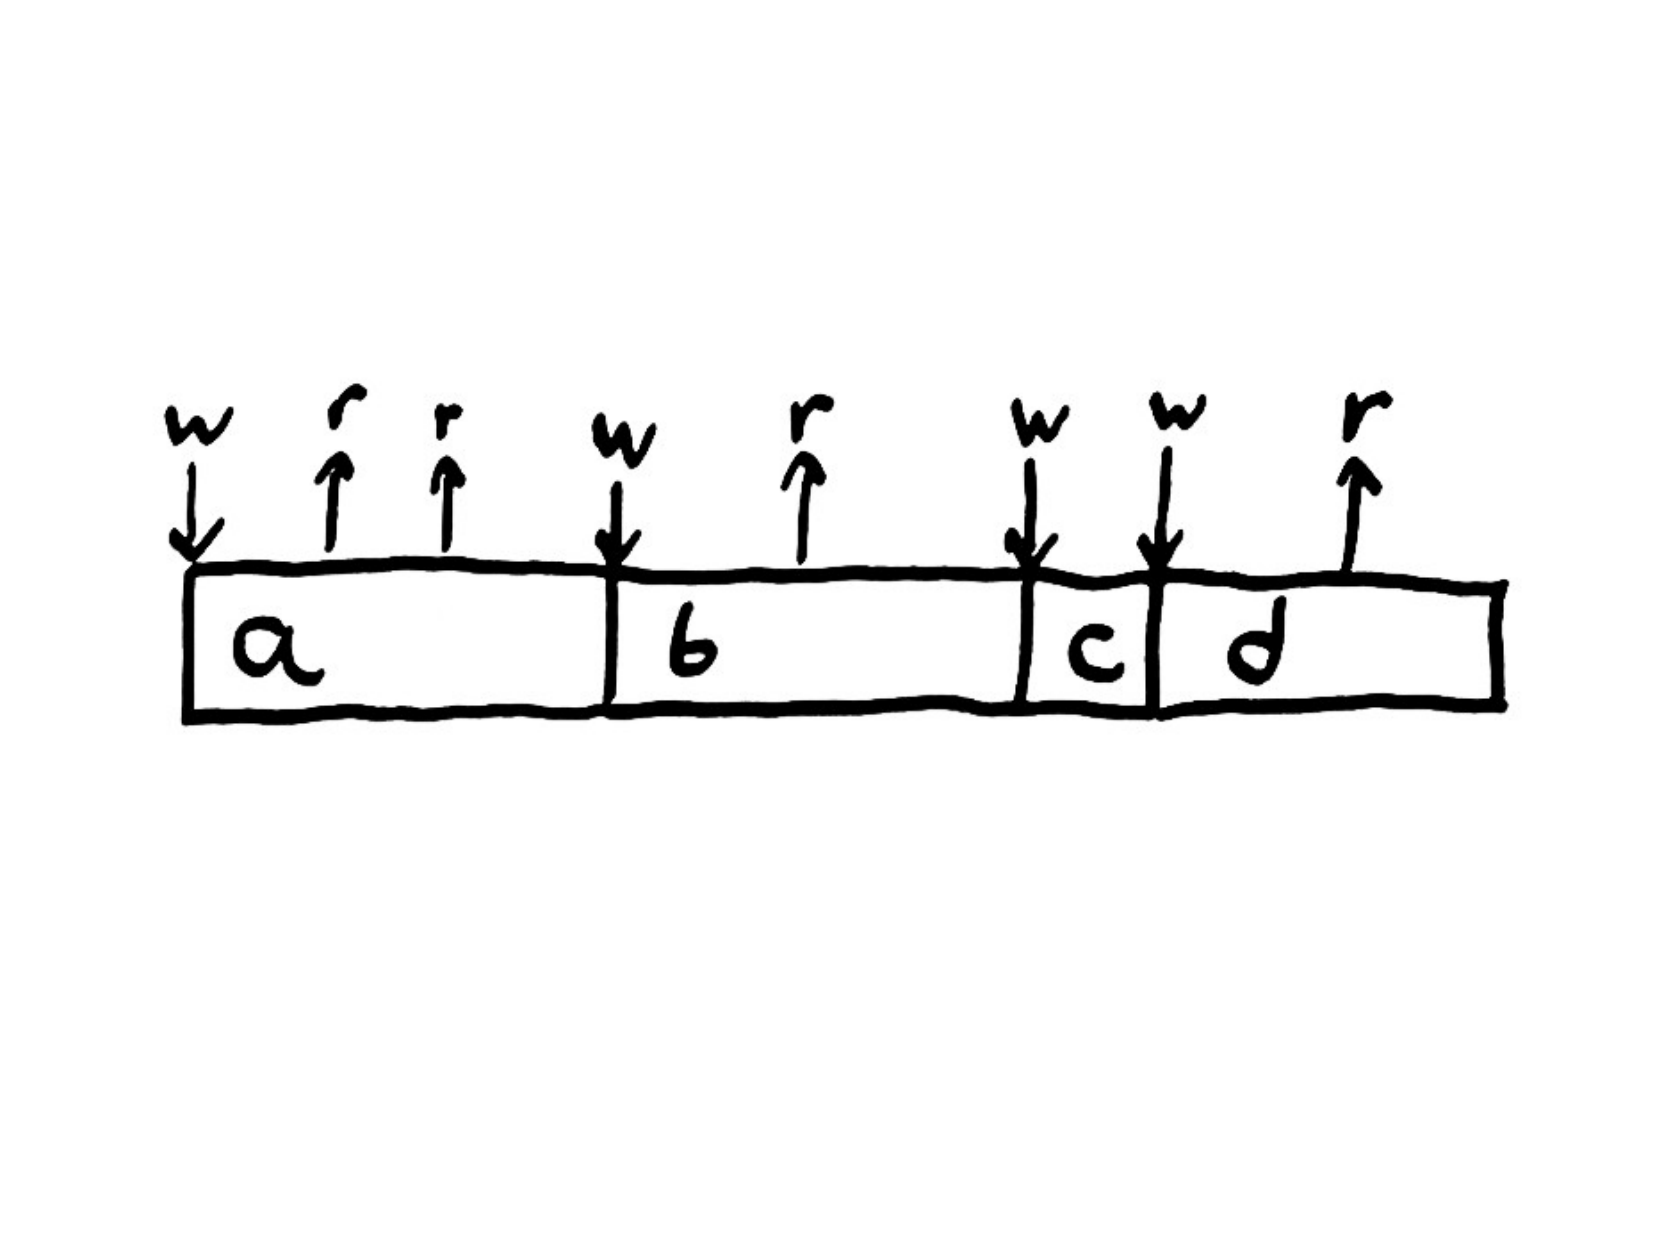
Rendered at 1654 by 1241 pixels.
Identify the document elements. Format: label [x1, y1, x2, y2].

picture [68, 336, 1561, 796]
